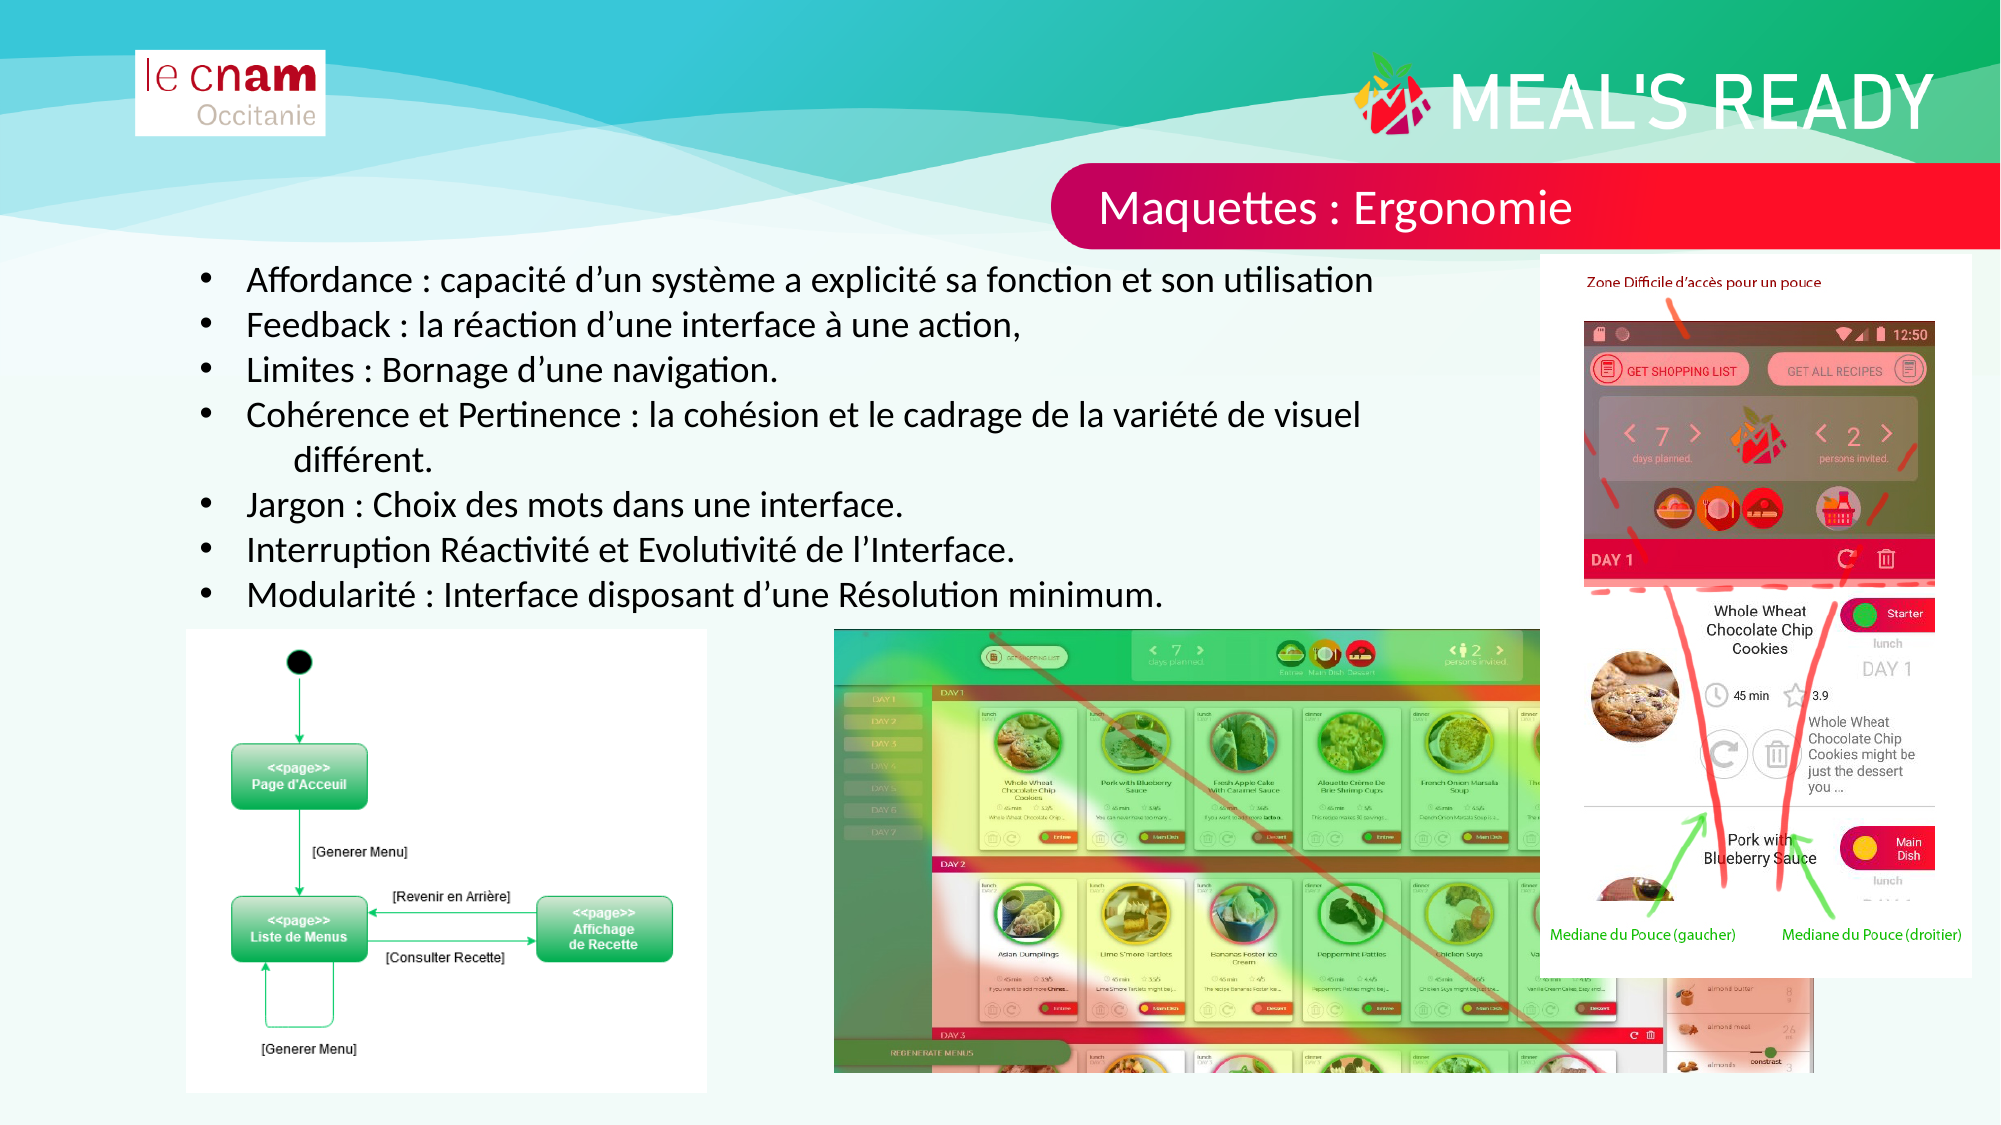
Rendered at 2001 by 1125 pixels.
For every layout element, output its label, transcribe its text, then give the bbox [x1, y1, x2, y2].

text_box Maquettes : Ergonomie [1083, 173, 2000, 244]
picture [0, 0, 2000, 1125]
text_box Affordance : capacité d’un système a explicité sa fonction et son utilisation Feedback : la réaction d’une interface à une action, Limites : Bornage d’une navigation. Cohérence et Pertinence : la cohésion et le cadrage de la variété de visuel différent. Jargon : Choix des mots dans une interface. Interruption Réactivité et Evolutivité de l’Interface. Modularité : Interface disposant d’une Résolution minimum. [184, 247, 1427, 672]
